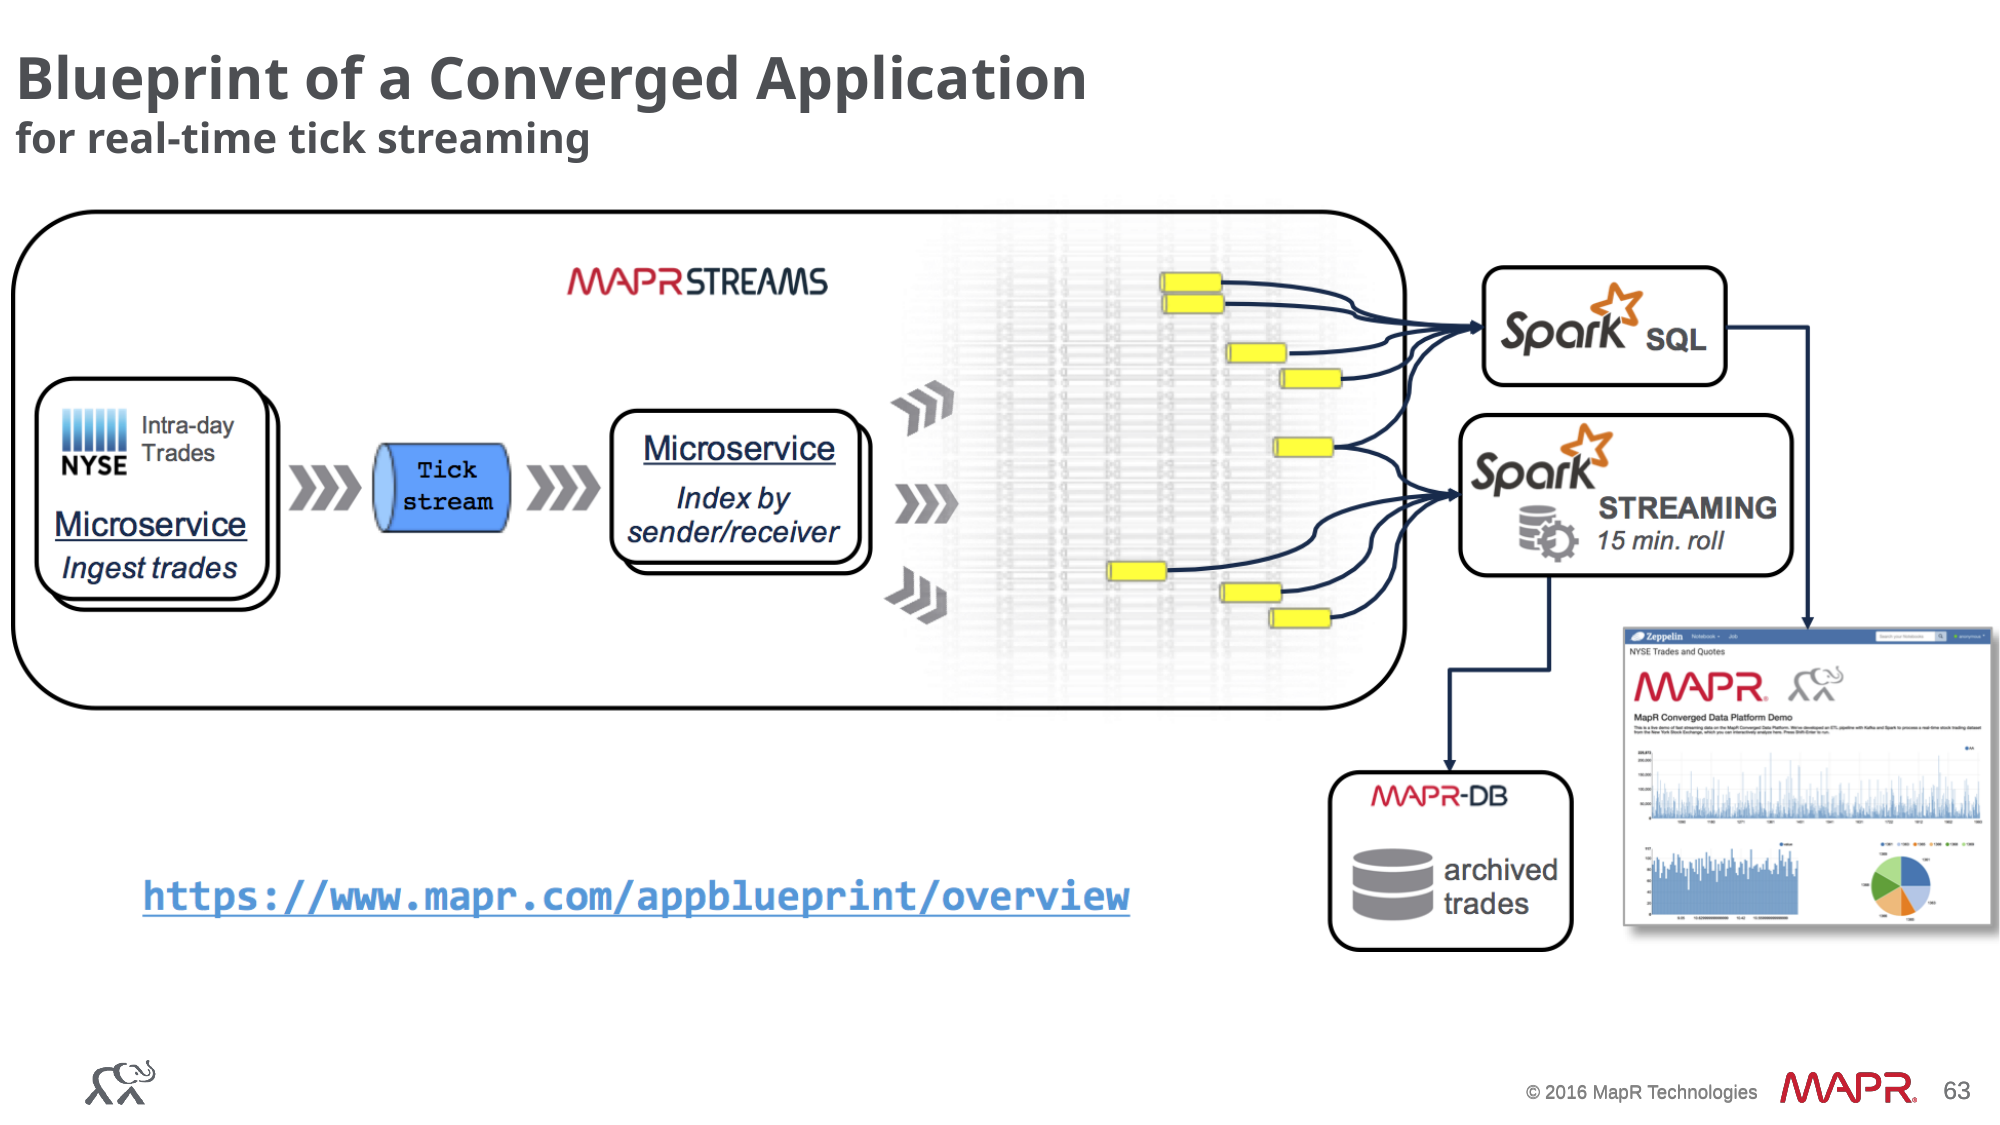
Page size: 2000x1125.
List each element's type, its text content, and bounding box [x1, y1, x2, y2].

picture [75, 1038, 167, 1125]
text_box Blueprint of a Converged Application for real-time tick streaming [0, 34, 1104, 169]
picture [11, 187, 2000, 952]
